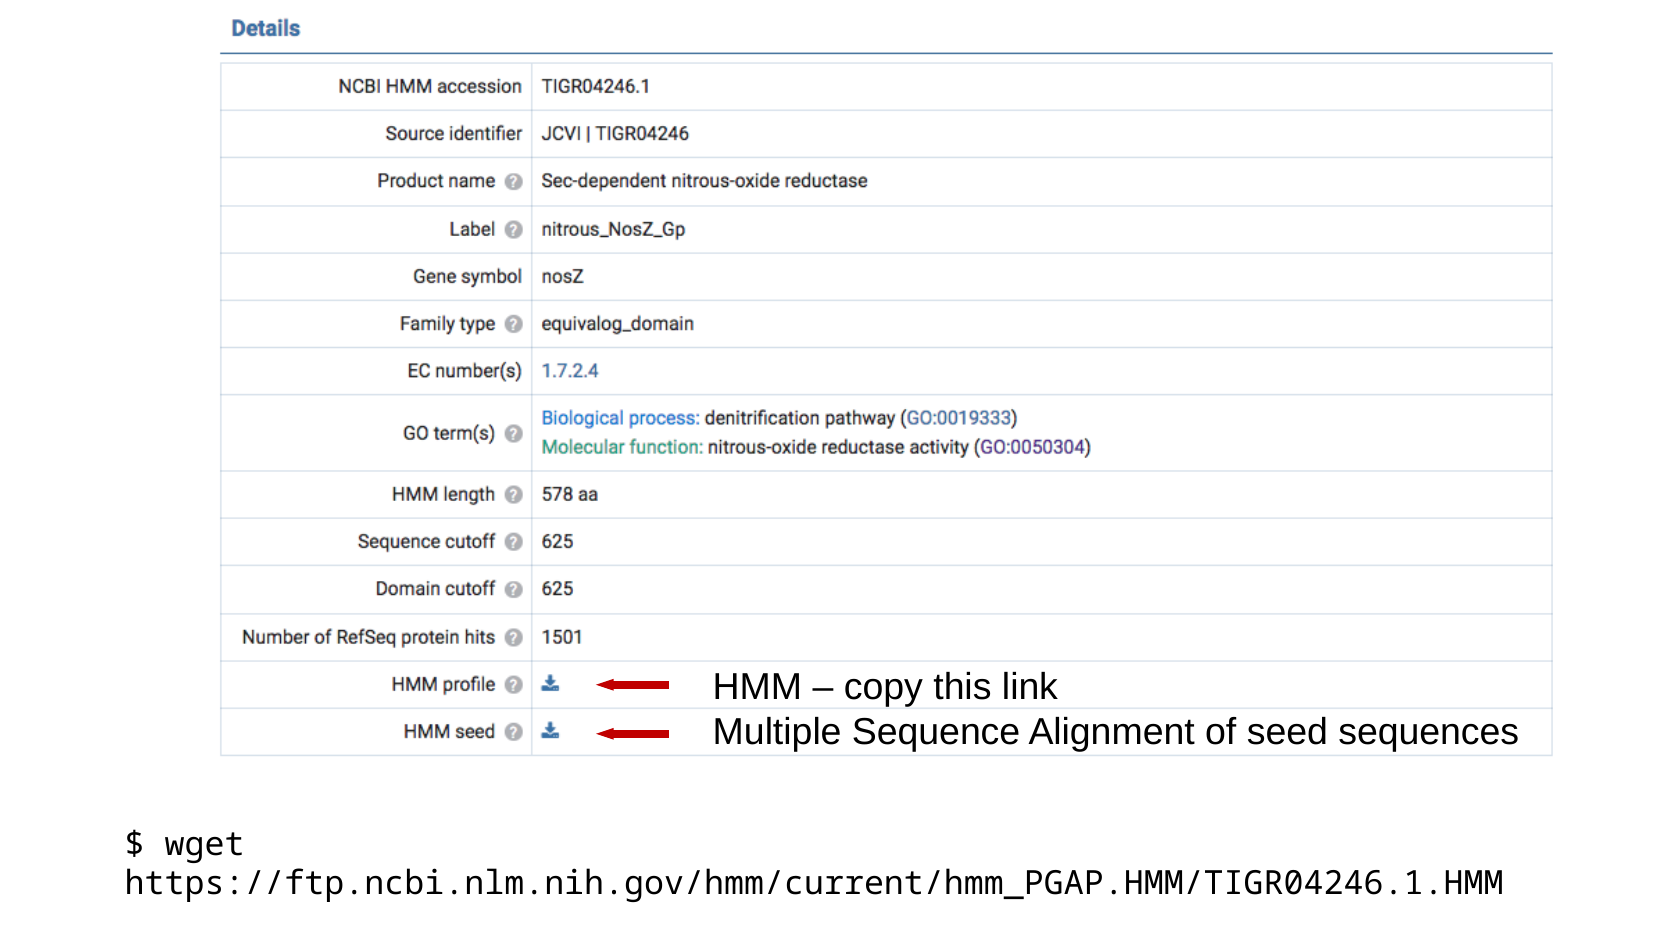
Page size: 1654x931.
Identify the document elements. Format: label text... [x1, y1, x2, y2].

text_box HMM – copy this link Multiple Sequence Alignment of seed sequences [697, 654, 1571, 761]
picture [212, 15, 1571, 766]
text_box $ wget https://ftp.ncbi.nlm.nih.gov/hmm/current/hmm_PGAP.HMM/TIGR04246.1.HMM [110, 814, 1591, 909]
